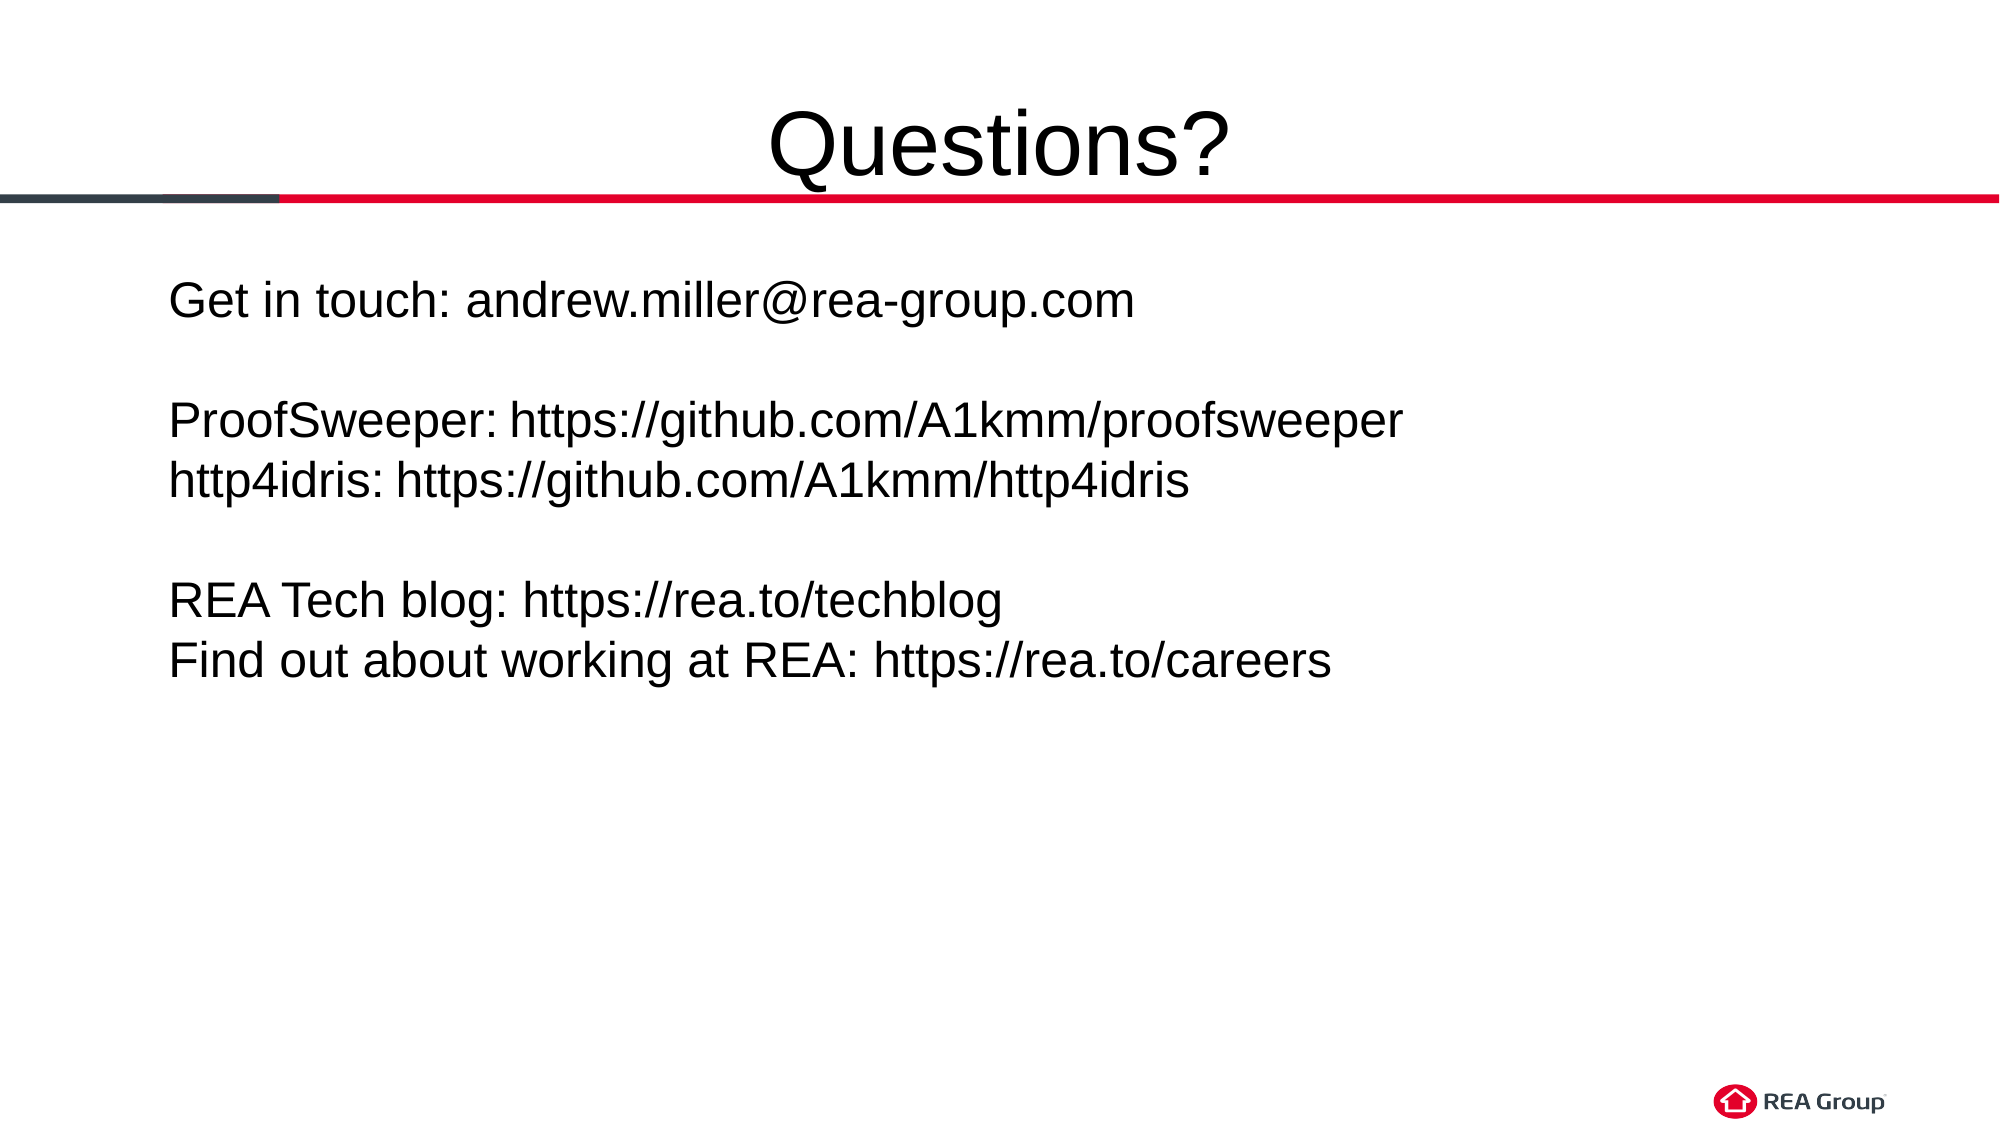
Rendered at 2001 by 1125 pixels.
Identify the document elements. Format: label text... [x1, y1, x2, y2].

picture [1698, 1021, 1901, 1125]
text_box Questions? [99, 44, 1900, 233]
text_box Get in touch: andrew.miller@rea-group.com ProofSweeper: https://github.com/A1kmm/proofsweeper http4idris: https://github.com/A1kmm/http4idris REA Tech blog: https://rea.to/techblog Find out about working at REA: https://rea.to/careers [153, 259, 1831, 651]
